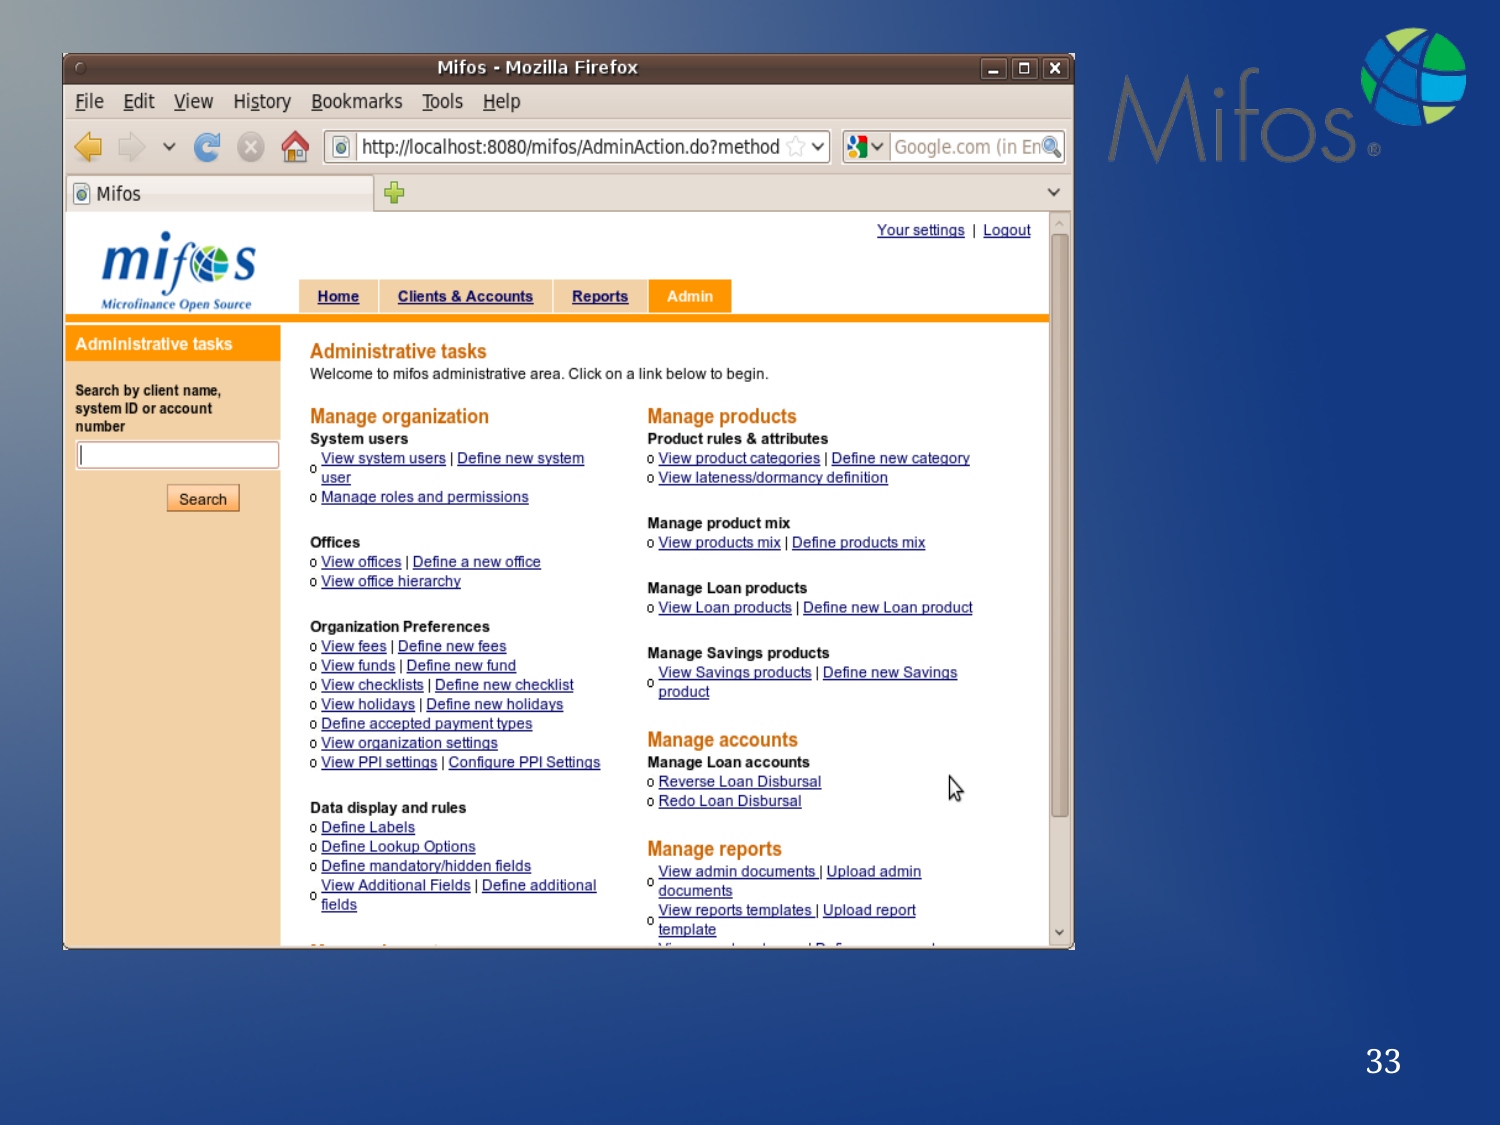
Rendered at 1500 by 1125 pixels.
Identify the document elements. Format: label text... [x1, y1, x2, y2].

slide_number <number> [1350, 1037, 1473, 1088]
picture [0, 0, 1500, 1125]
